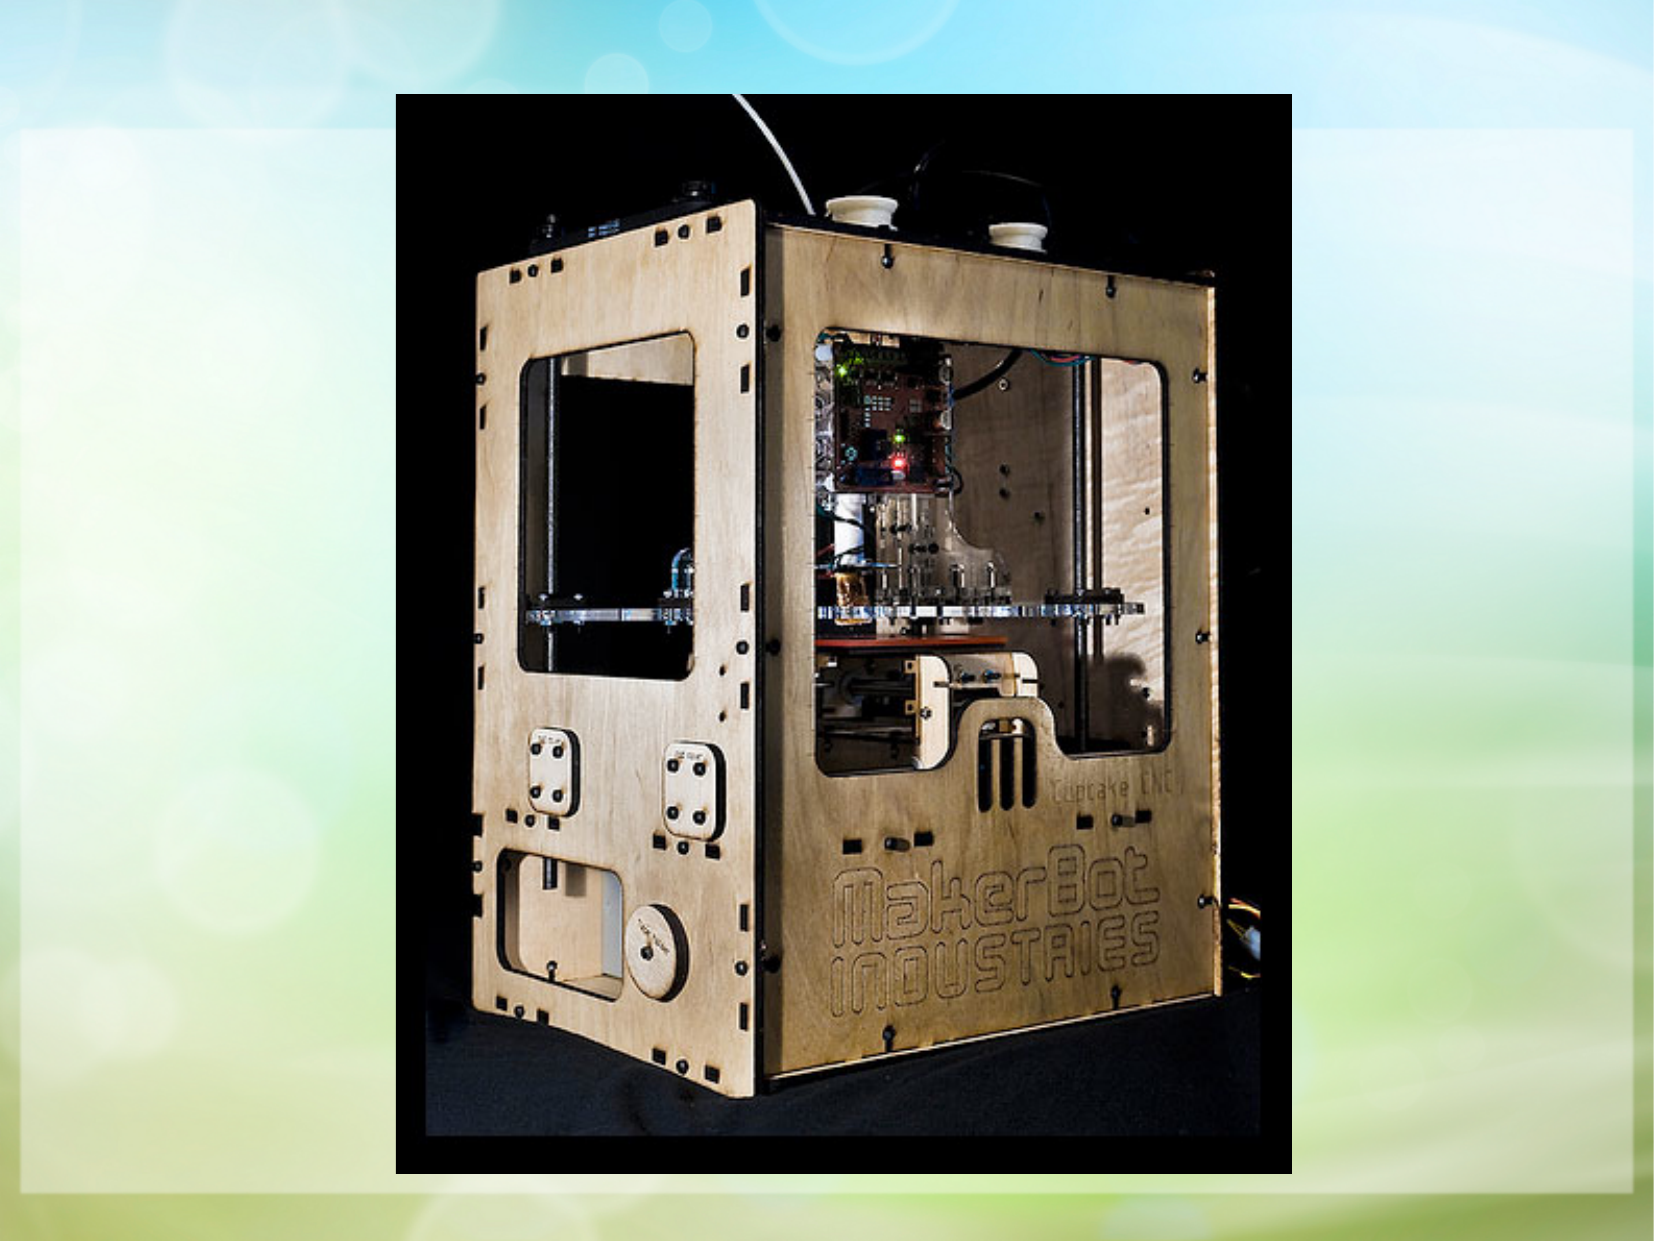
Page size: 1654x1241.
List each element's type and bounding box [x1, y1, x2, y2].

picture [0, 0, 1654, 1241]
chart [395, 94, 1292, 1174]
